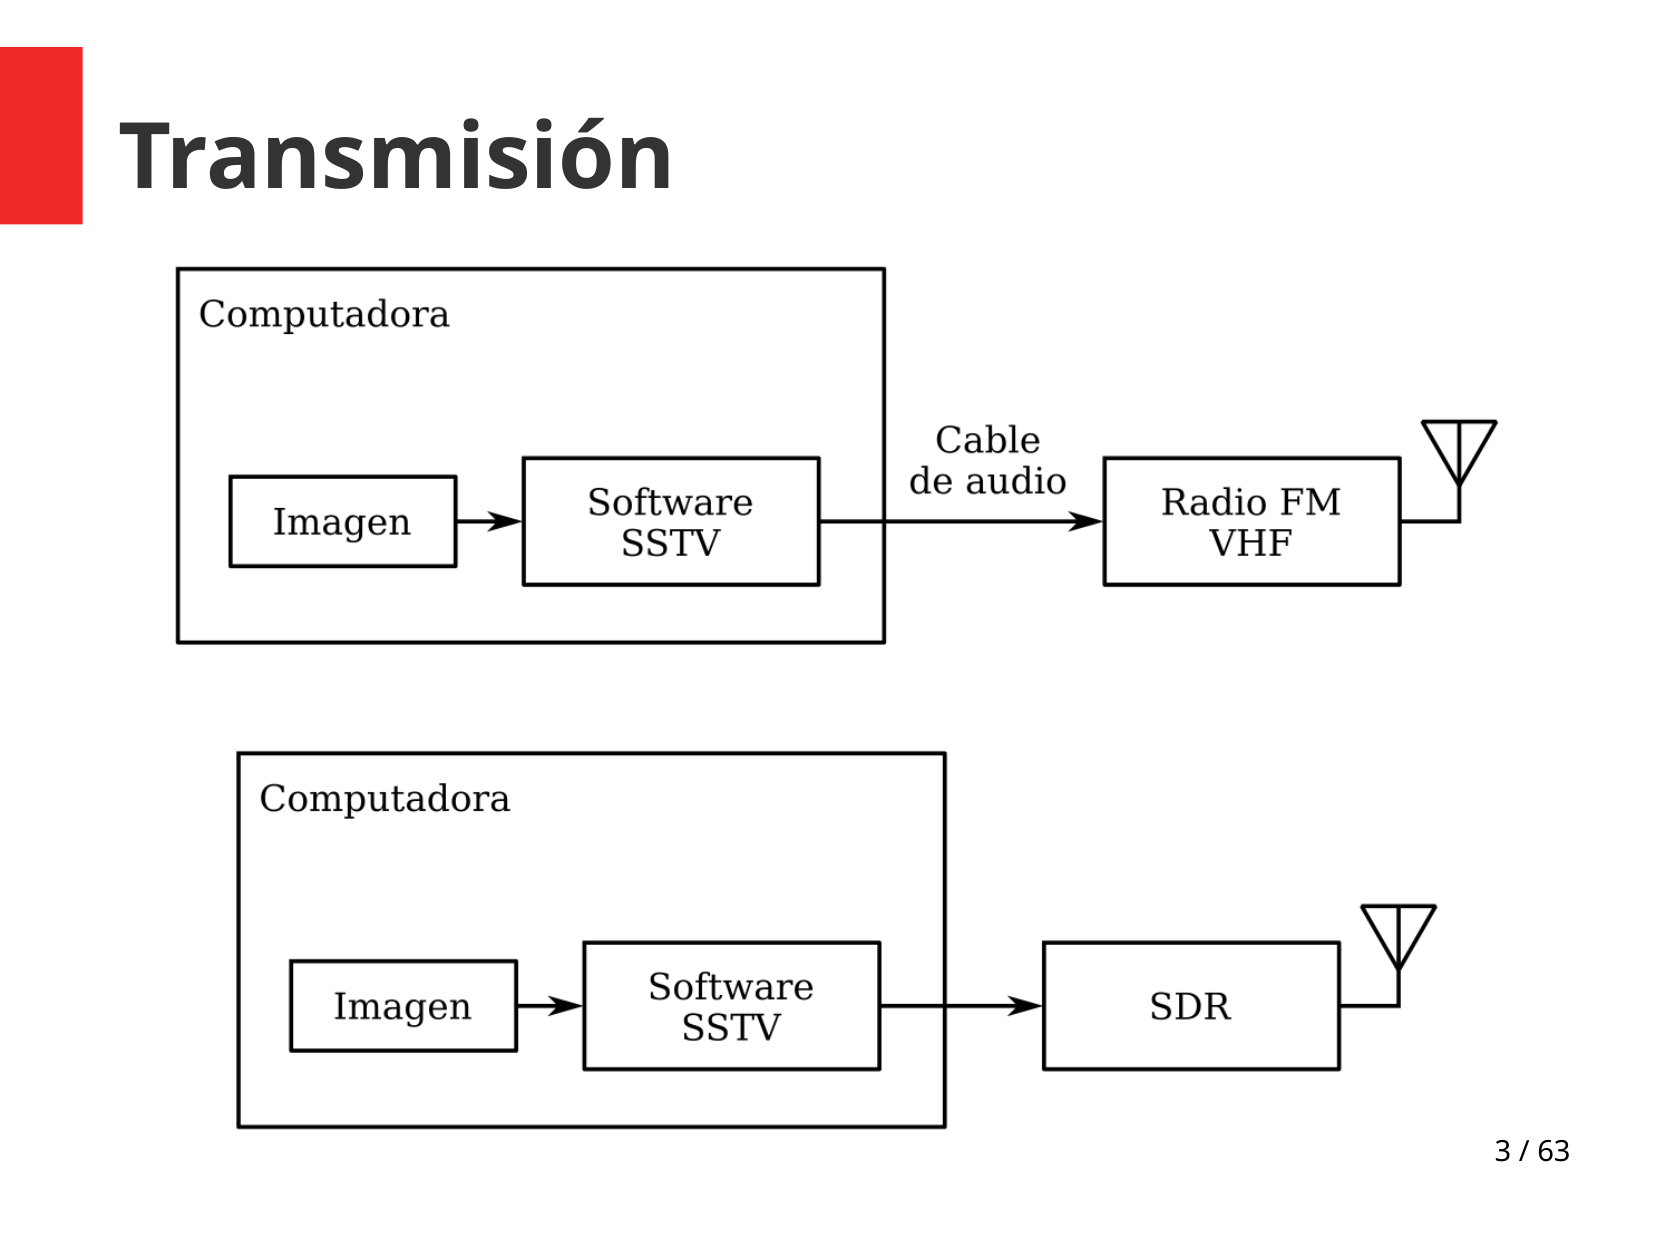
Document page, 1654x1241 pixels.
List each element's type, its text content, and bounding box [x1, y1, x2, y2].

picture [135, 226, 1539, 1171]
title Transmisión [118, 49, 1571, 257]
